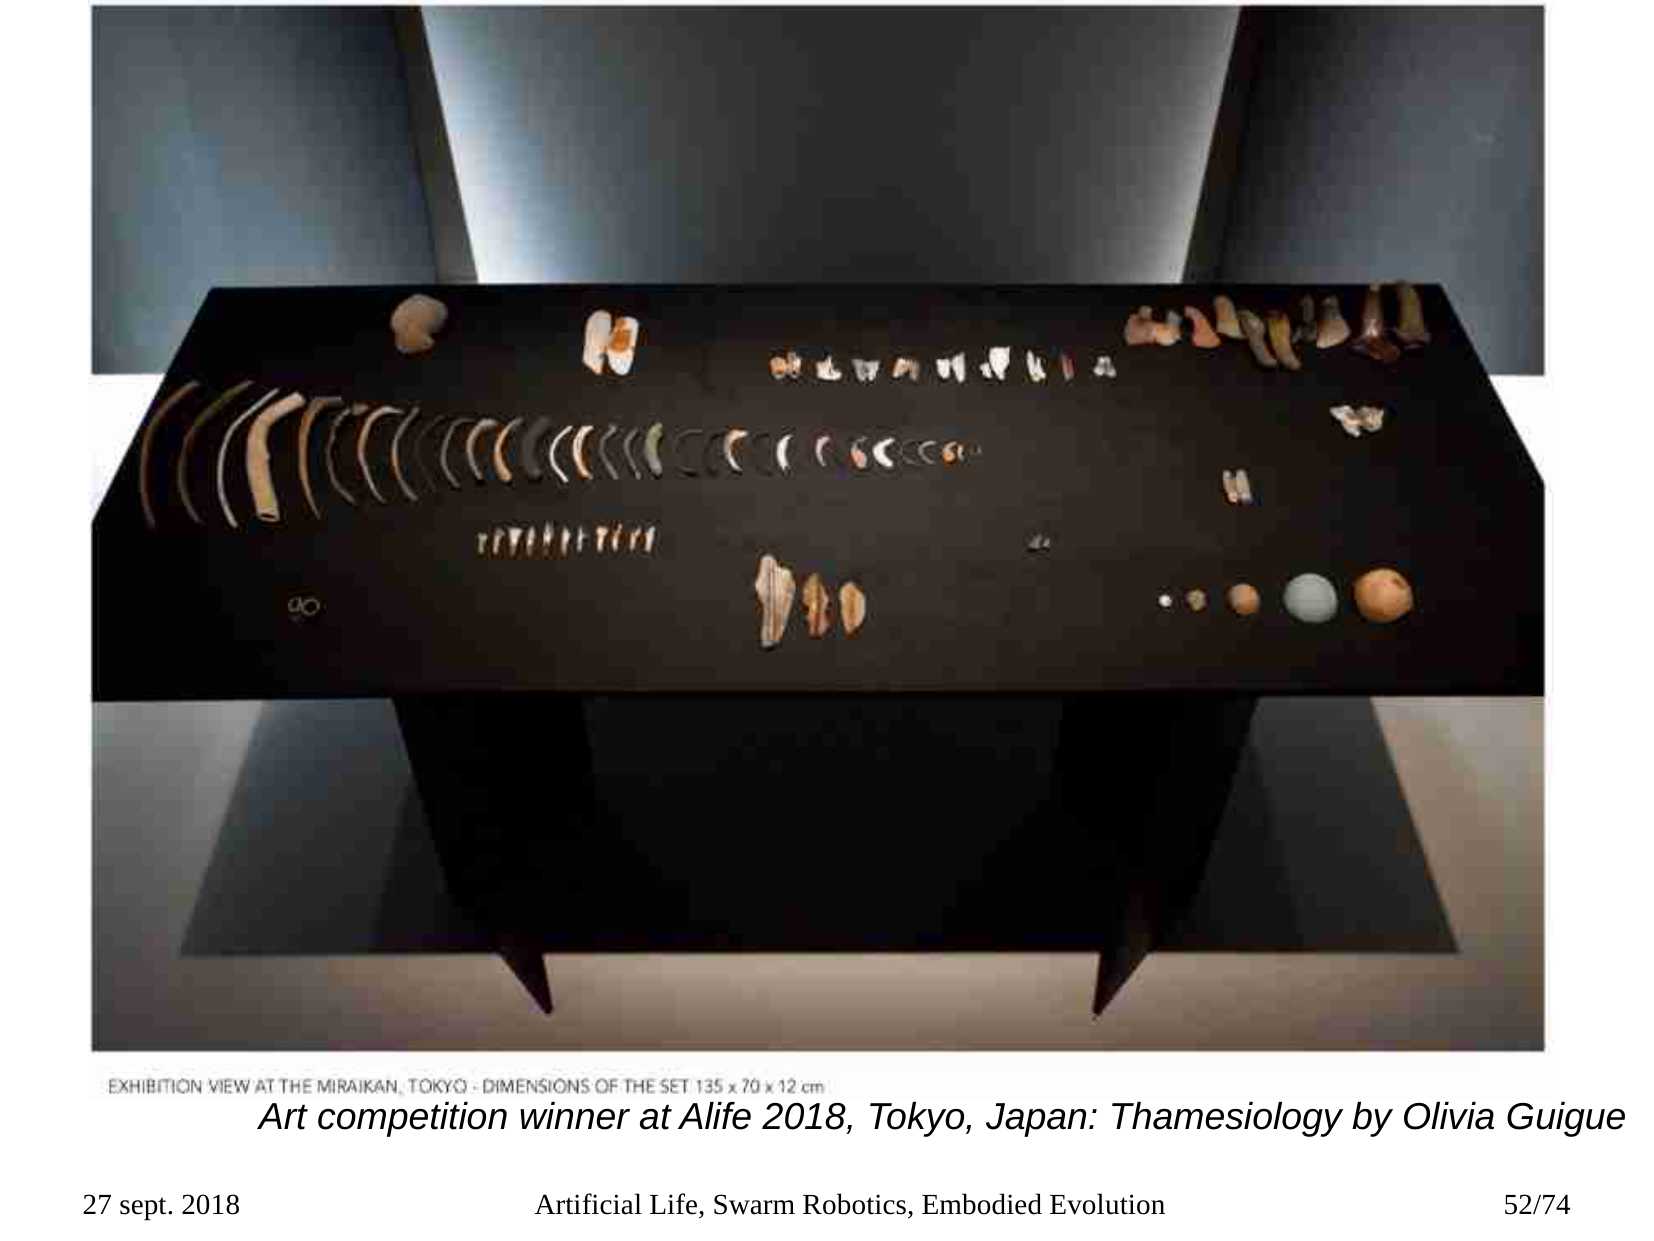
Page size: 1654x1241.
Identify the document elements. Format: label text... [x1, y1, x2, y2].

picture [88, 0, 1554, 1099]
text_box Art competition winner at Alife 2018, Tokyo, Japan: Thamesiology by Olivia Guigue [177, 1087, 1642, 1145]
